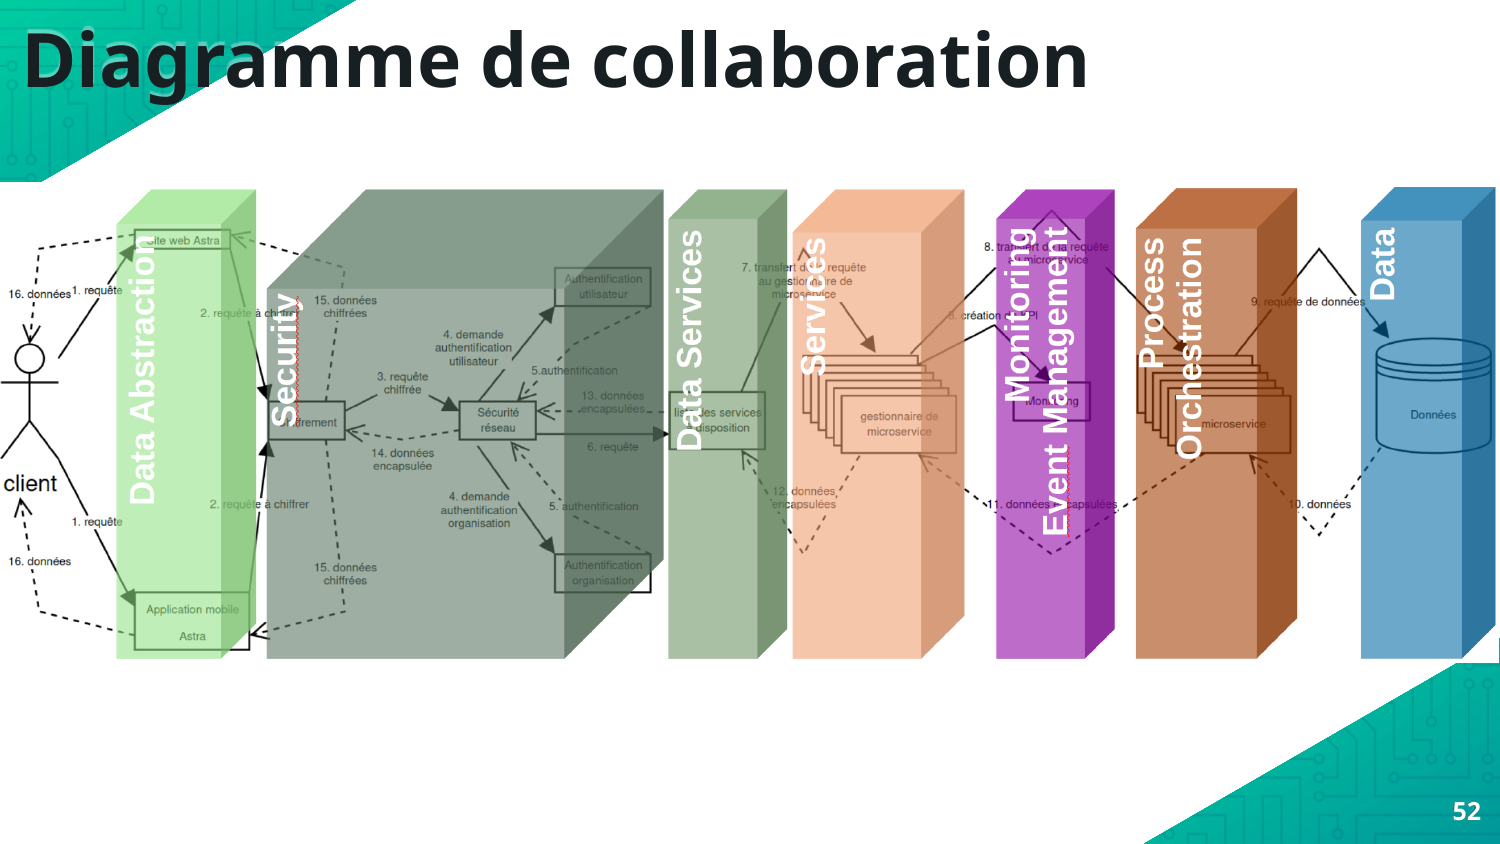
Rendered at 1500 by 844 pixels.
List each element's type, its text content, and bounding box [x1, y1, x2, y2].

slide_number <numéro> [1391, 779, 1482, 844]
picture [0, 182, 1499, 663]
title Diagramme de collaboration [21, 22, 1241, 104]
